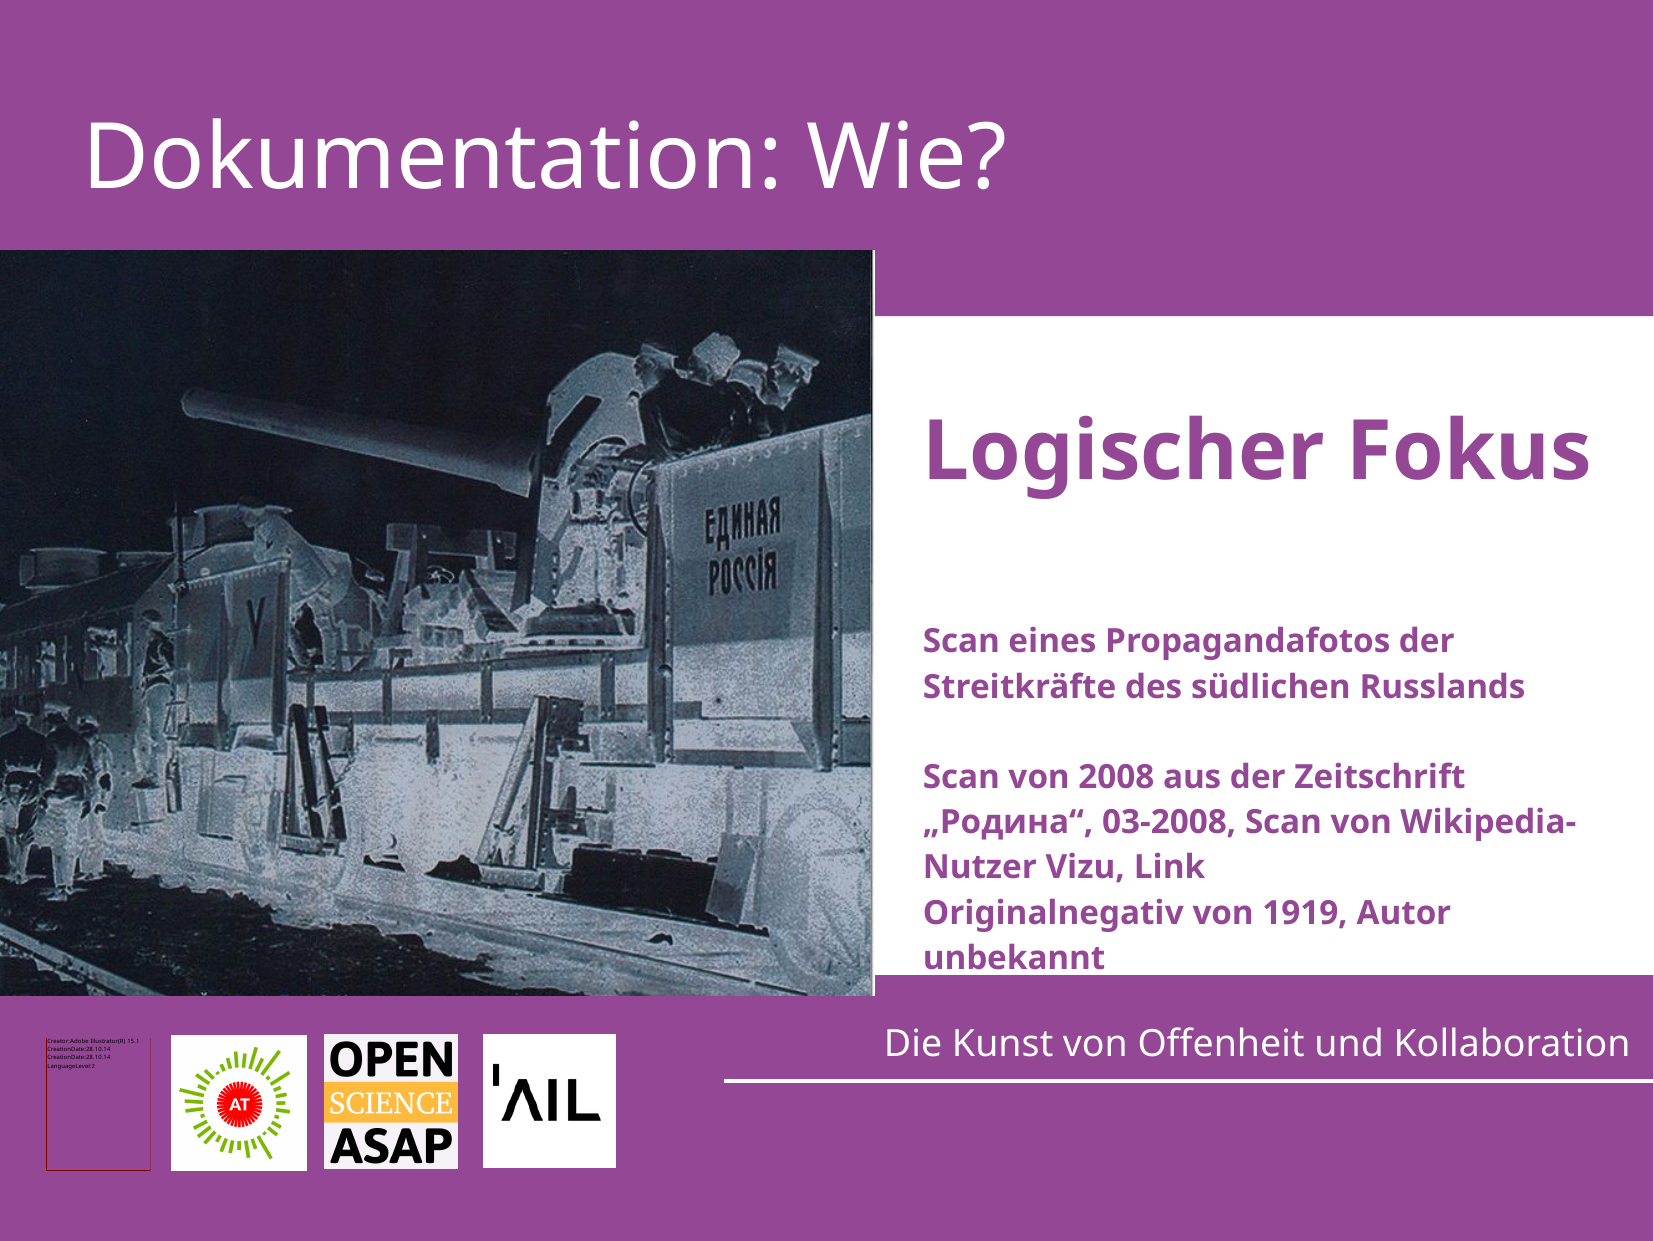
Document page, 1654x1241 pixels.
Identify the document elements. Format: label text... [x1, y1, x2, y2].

picture [0, 250, 875, 996]
text_box [0, 0, 1654, 1241]
picture [171, 1035, 307, 1171]
text_box Logischer Fokus Scan eines Propagandafotos der Streitkräfte des südlichen Russlands Scan von 2008 aus der Zeitschrift „Родина“, 03-2008, Scan von Wikipedia-Nutzer Vizu, Link Originalnegativ von 1919, Autor unbekannt [908, 382, 1647, 866]
picture [324, 1034, 458, 1169]
picture [45, 1039, 151, 1171]
title Dokumentation: Wie? [82, 49, 1571, 257]
text_box Die Kunst von Offenheit und Kollaboration [869, 1009, 1624, 1067]
picture [483, 1034, 616, 1168]
